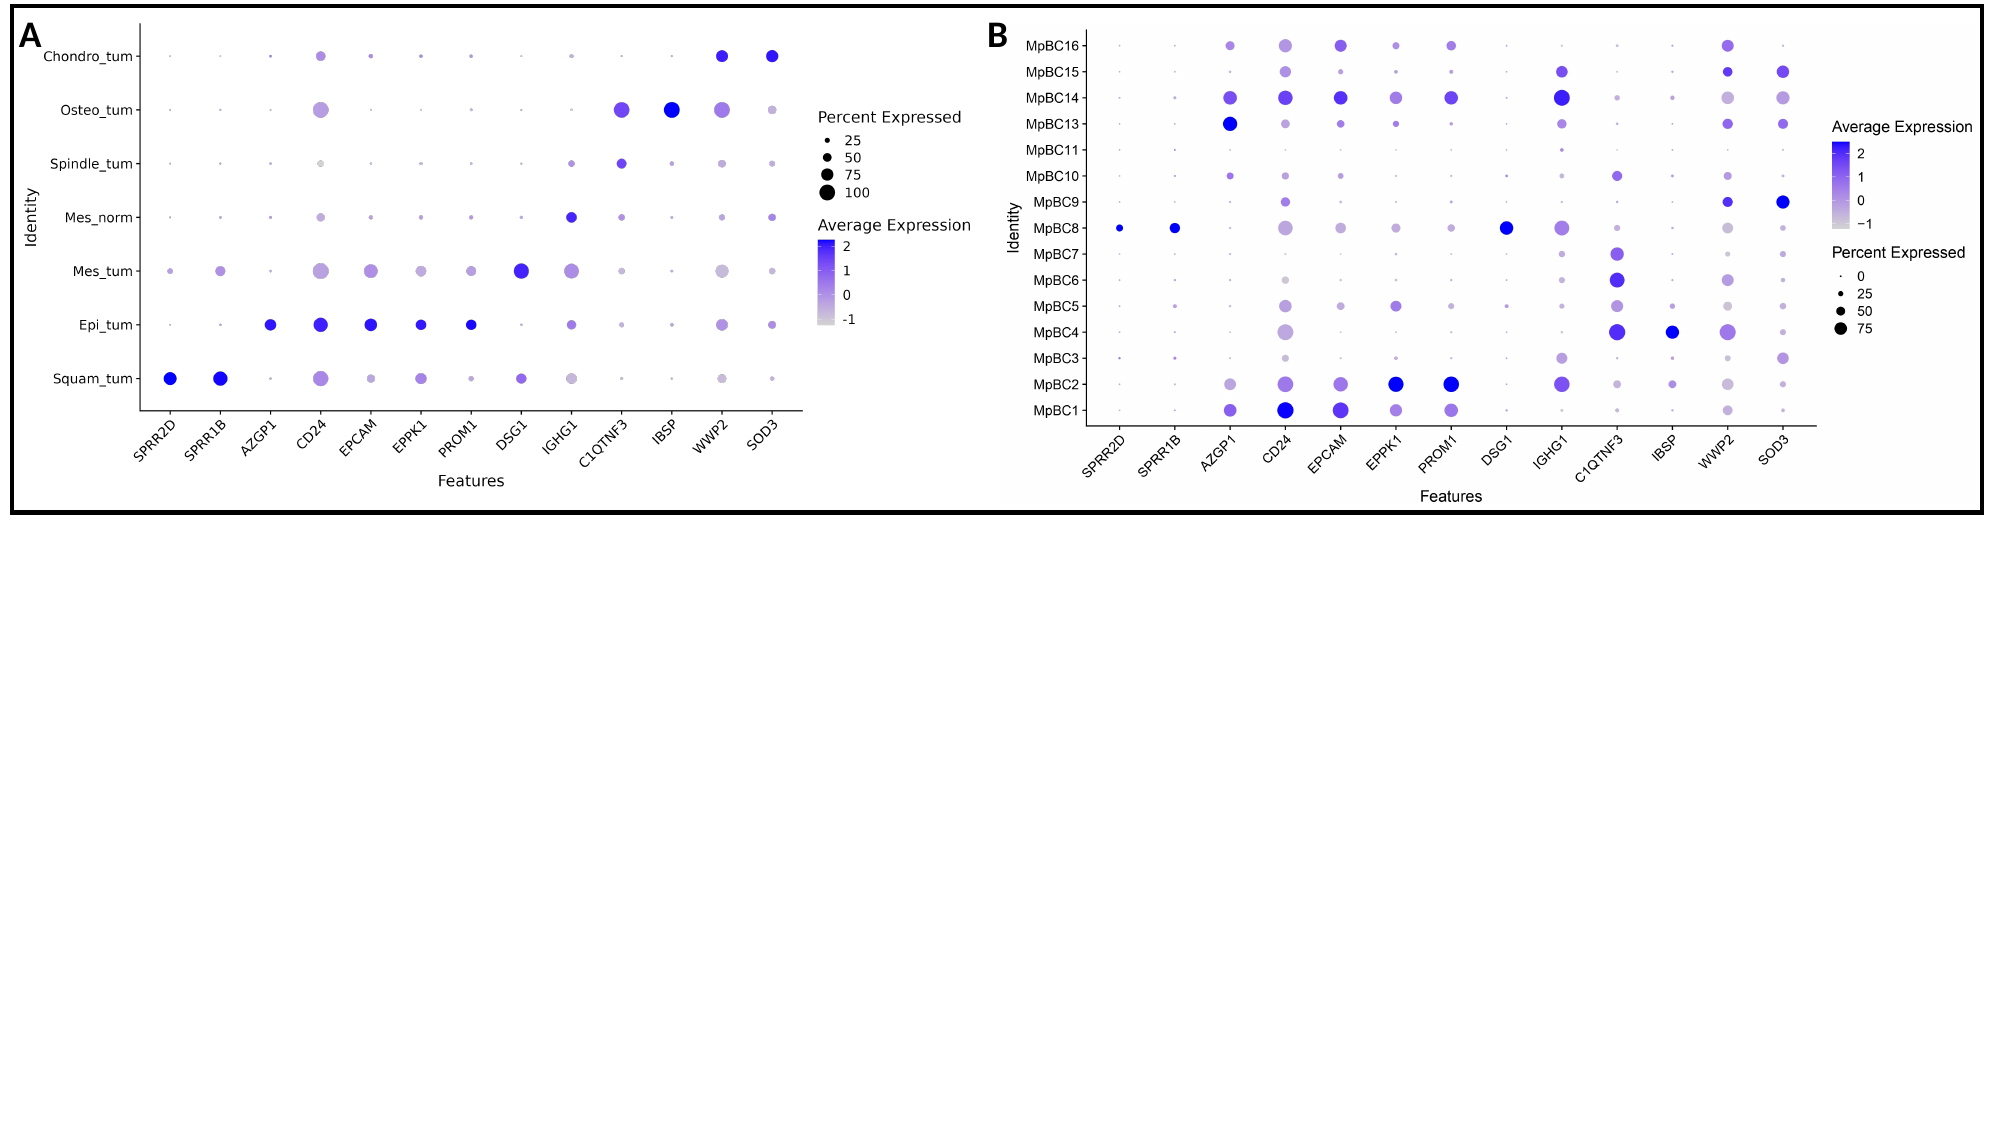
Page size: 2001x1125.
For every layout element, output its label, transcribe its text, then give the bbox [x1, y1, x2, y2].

text_box B [972, 2, 1021, 63]
picture [17, 16, 979, 497]
text_box A [4, 2, 52, 63]
picture [999, 22, 1980, 510]
